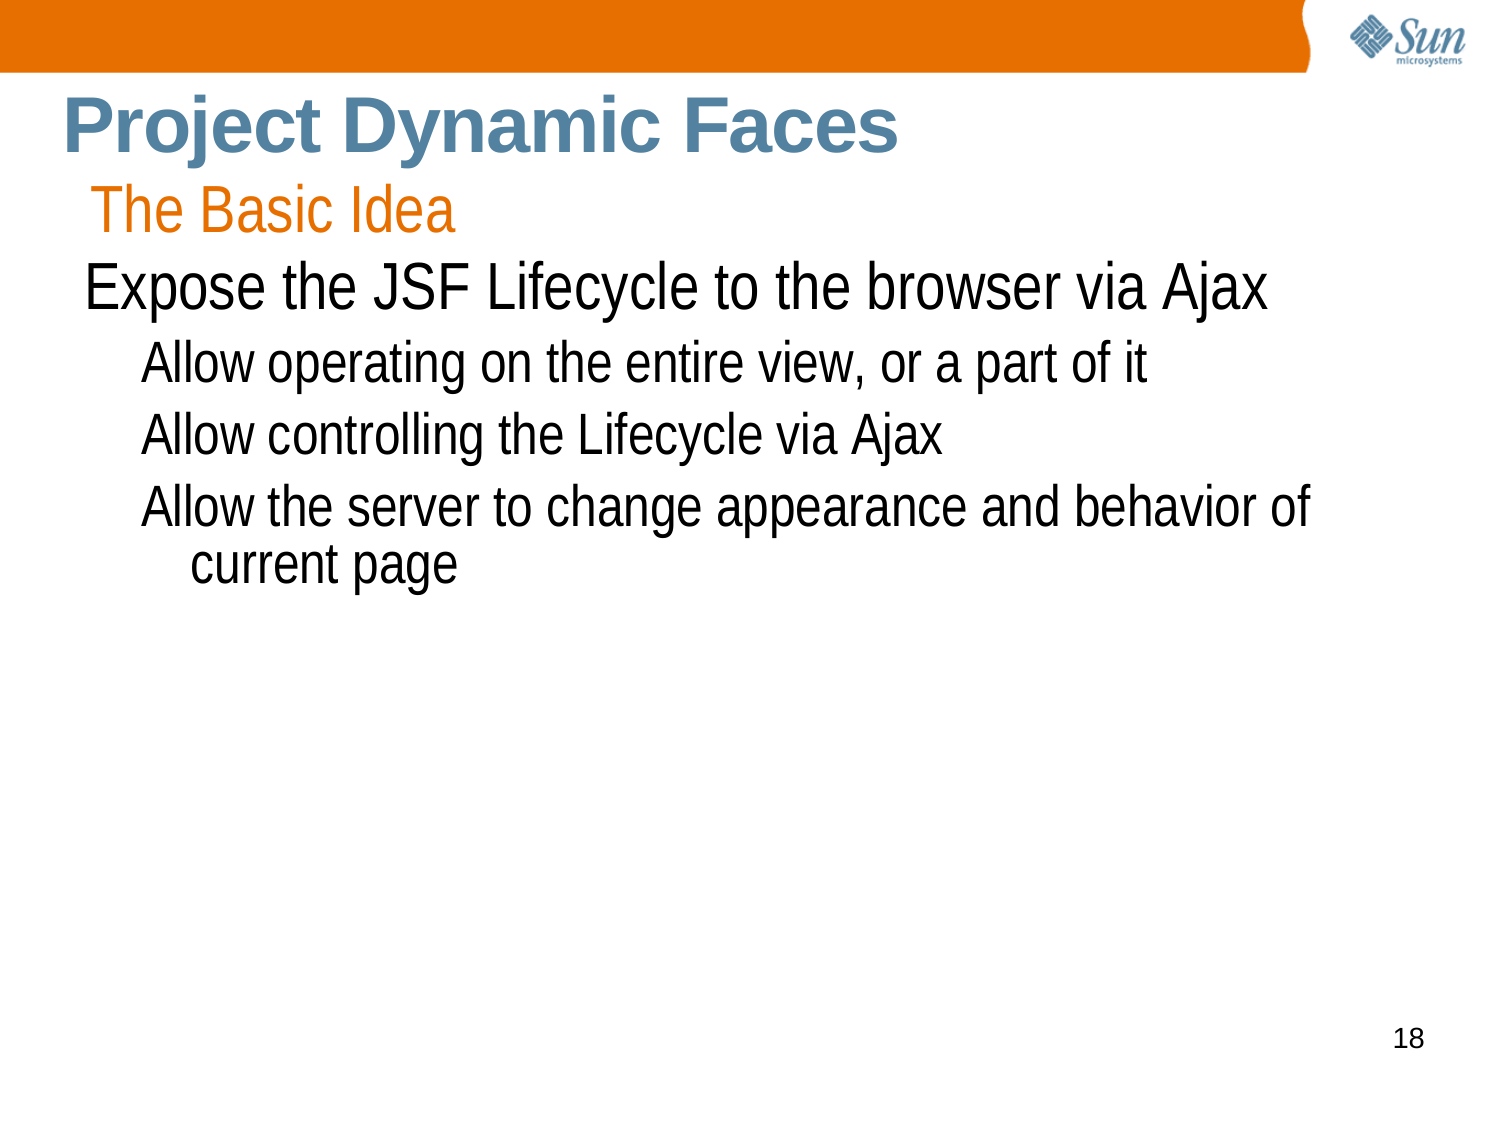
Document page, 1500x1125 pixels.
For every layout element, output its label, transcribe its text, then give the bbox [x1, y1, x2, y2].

list Expose the JSF Lifecycle to the browser via Ajax Allow operating on the entire view, or a part of it Allow controlling the Lifecycle via Ajax Allow the server to change appearance and behavior of current page [64, 257, 1402, 1017]
text_box The Basic Idea [90, 179, 1358, 257]
picture [0, 0, 1500, 75]
title Project Dynamic Faces [62, 88, 1425, 193]
